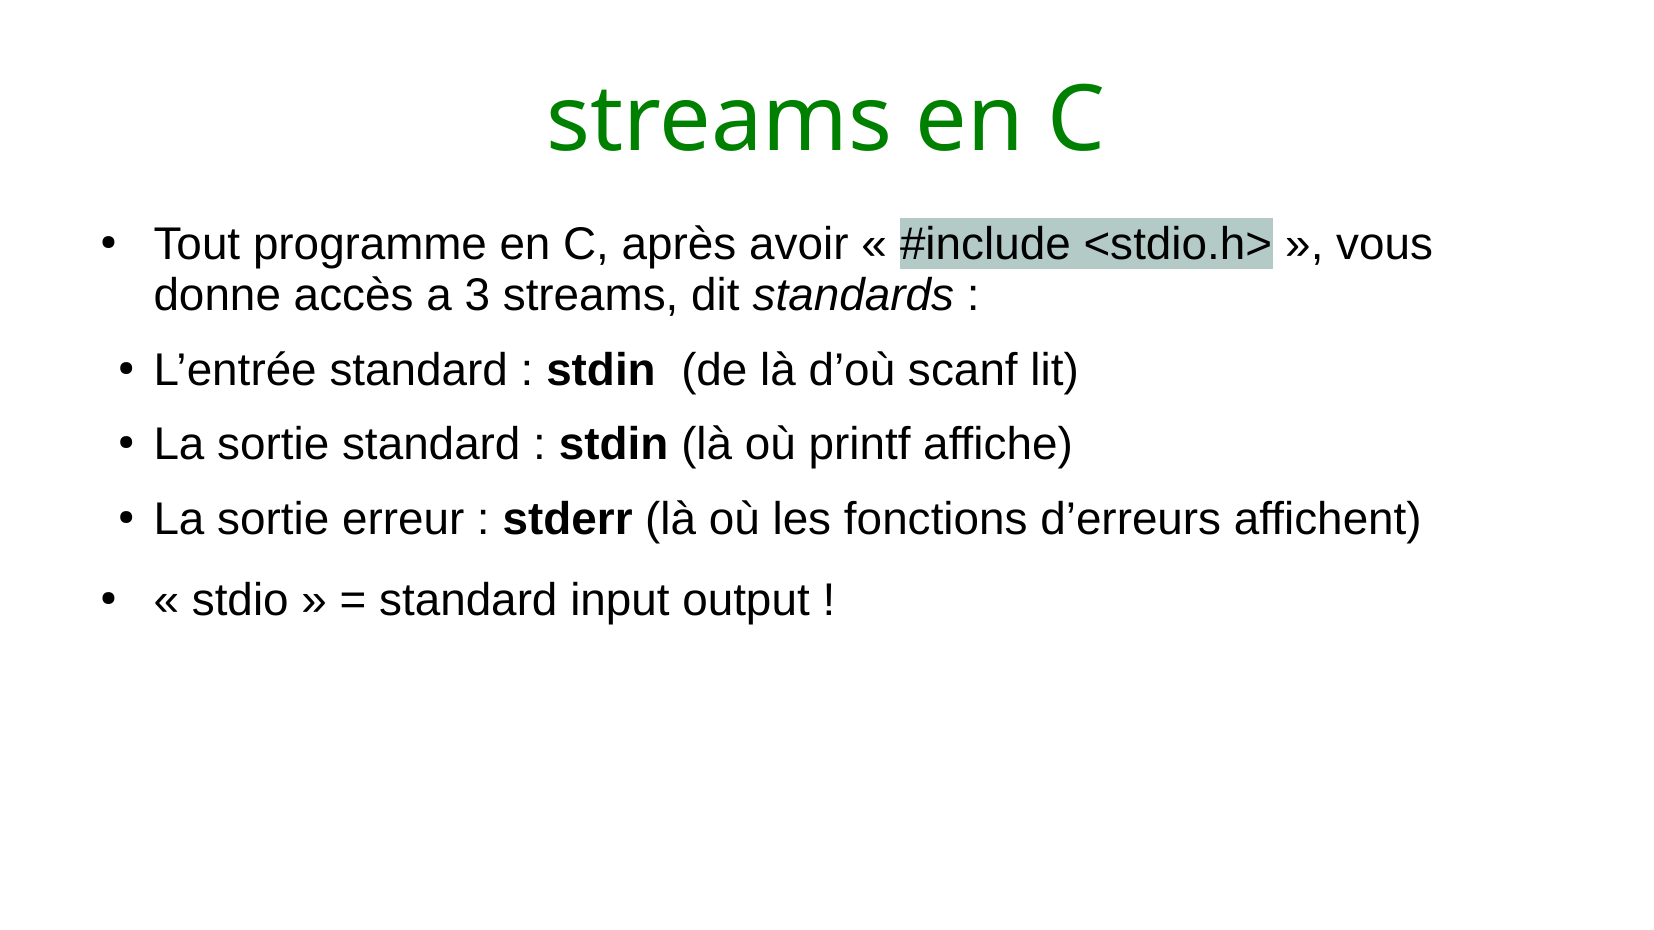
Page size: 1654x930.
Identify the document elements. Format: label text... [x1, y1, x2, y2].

title streams en C [82, 37, 1571, 193]
list Tout programme en C, après avoir « #include <stdio.h> », vous donne accès a 3 streams, dit standards : L’entrée standard : stdin (de là d’où scanf lit) La sortie standard : stdin (là où printf affiche) La sortie erreur : stderr (là où les fonctions d’erreurs affichent) « stdio » = standard input output ! [82, 217, 1571, 757]
